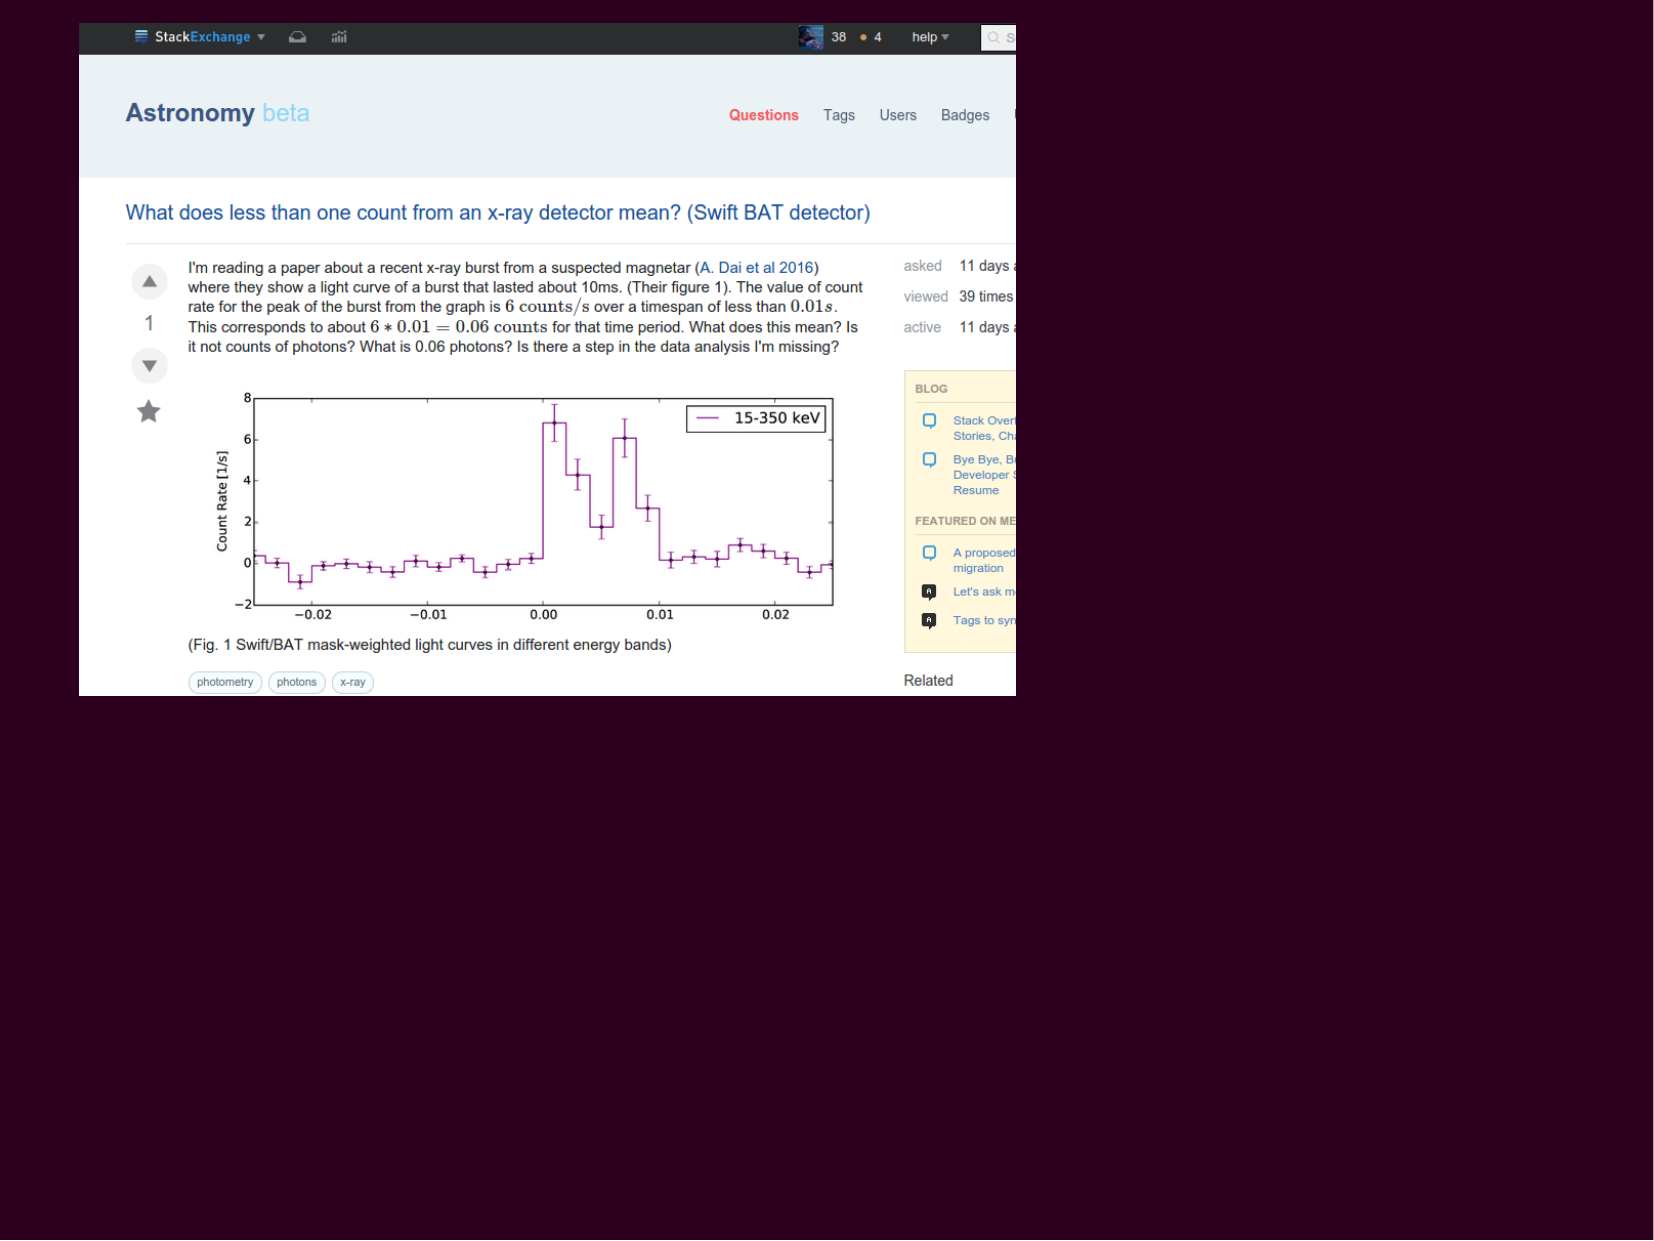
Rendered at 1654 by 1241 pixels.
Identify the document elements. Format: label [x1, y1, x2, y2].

picture [79, 23, 1016, 696]
